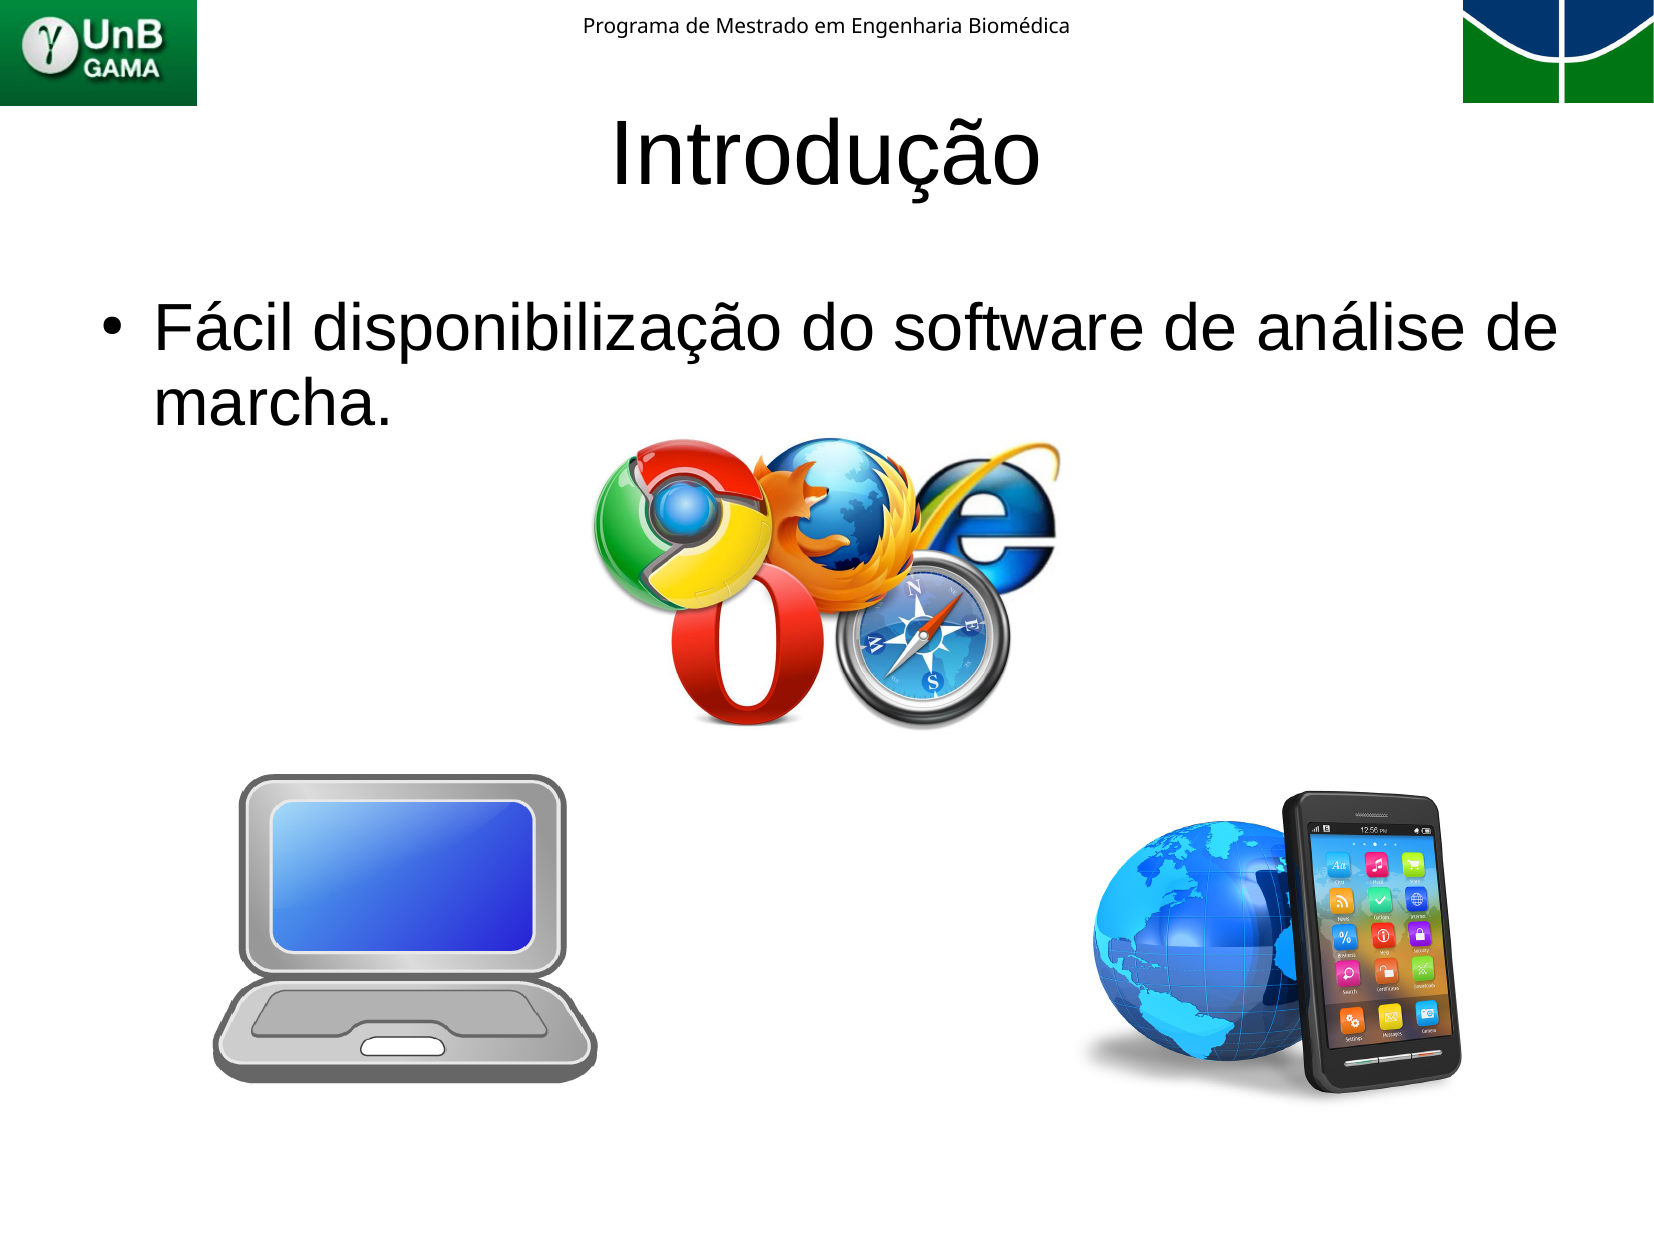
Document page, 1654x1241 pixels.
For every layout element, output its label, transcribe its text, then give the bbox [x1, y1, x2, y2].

picture [0, 0, 197, 106]
picture [165, 436, 1063, 1146]
list Fácil disponibilização do software de análise de marcha. [82, 290, 1571, 1010]
title Introdução [82, 49, 1571, 257]
picture [1062, 767, 1489, 1134]
picture [1463, 0, 1654, 103]
